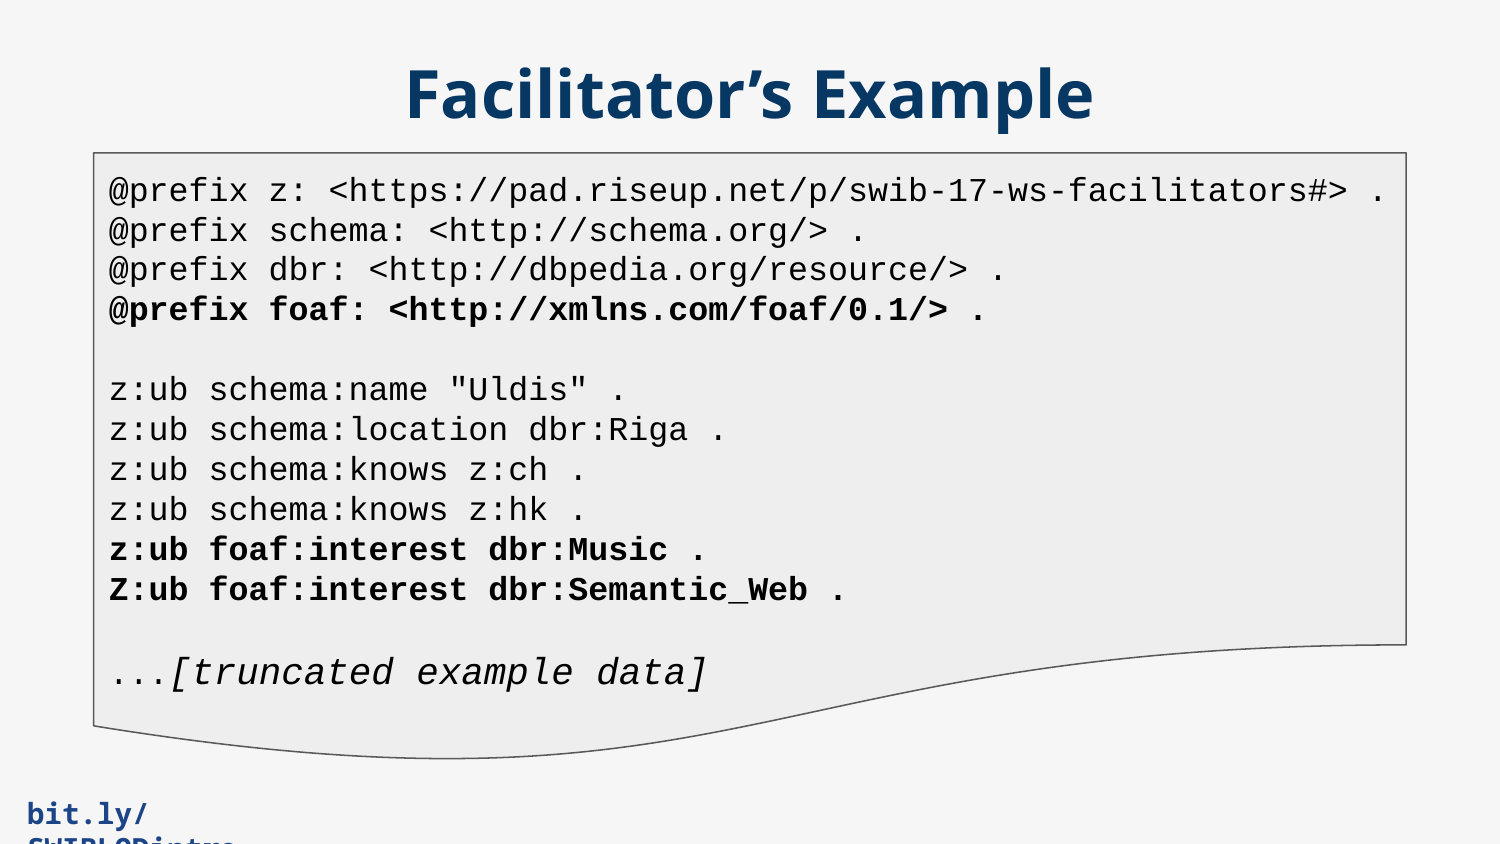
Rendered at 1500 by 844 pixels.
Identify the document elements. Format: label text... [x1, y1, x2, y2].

text_box @prefix z: <https://pad.riseup.net/p/swib-17-ws-facilitators#> . @prefix schema: <http://schema.org/> . @prefix dbr: <http://dbpedia.org/resource/> . @prefix foaf: <http://xmlns.com/foaf/0.1/> . z:ub schema:name "Uldis" . z:ub schema:location dbr:Riga . z:ub schema:knows z:ch . z:ub schema:knows z:hk . z:ub foaf:interest dbr:Music . Z:ub foaf:interest dbr:Semantic_Web . ...[truncated example data] [93, 152, 1407, 759]
title Facilitator’s Example [51, 36, 1449, 141]
